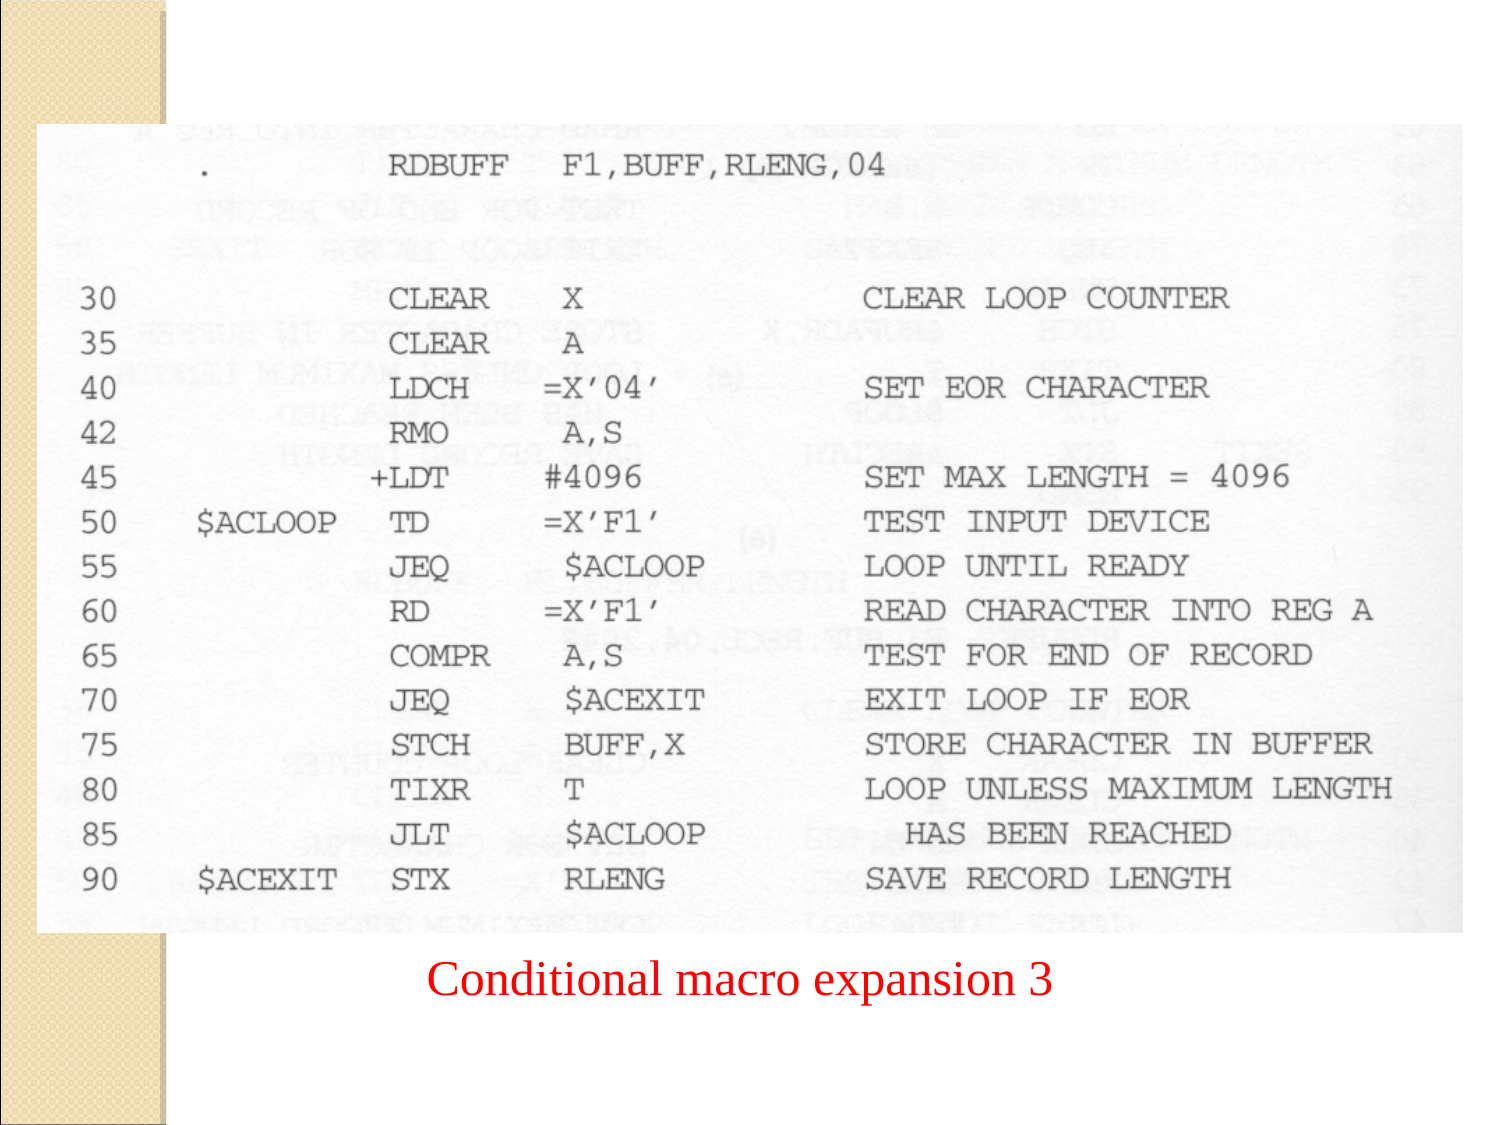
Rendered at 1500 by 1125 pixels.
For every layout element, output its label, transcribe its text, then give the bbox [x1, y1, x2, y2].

picture [0, 0, 1463, 1125]
text_box Conditional macro expansion 3 [411, 937, 1069, 1013]
